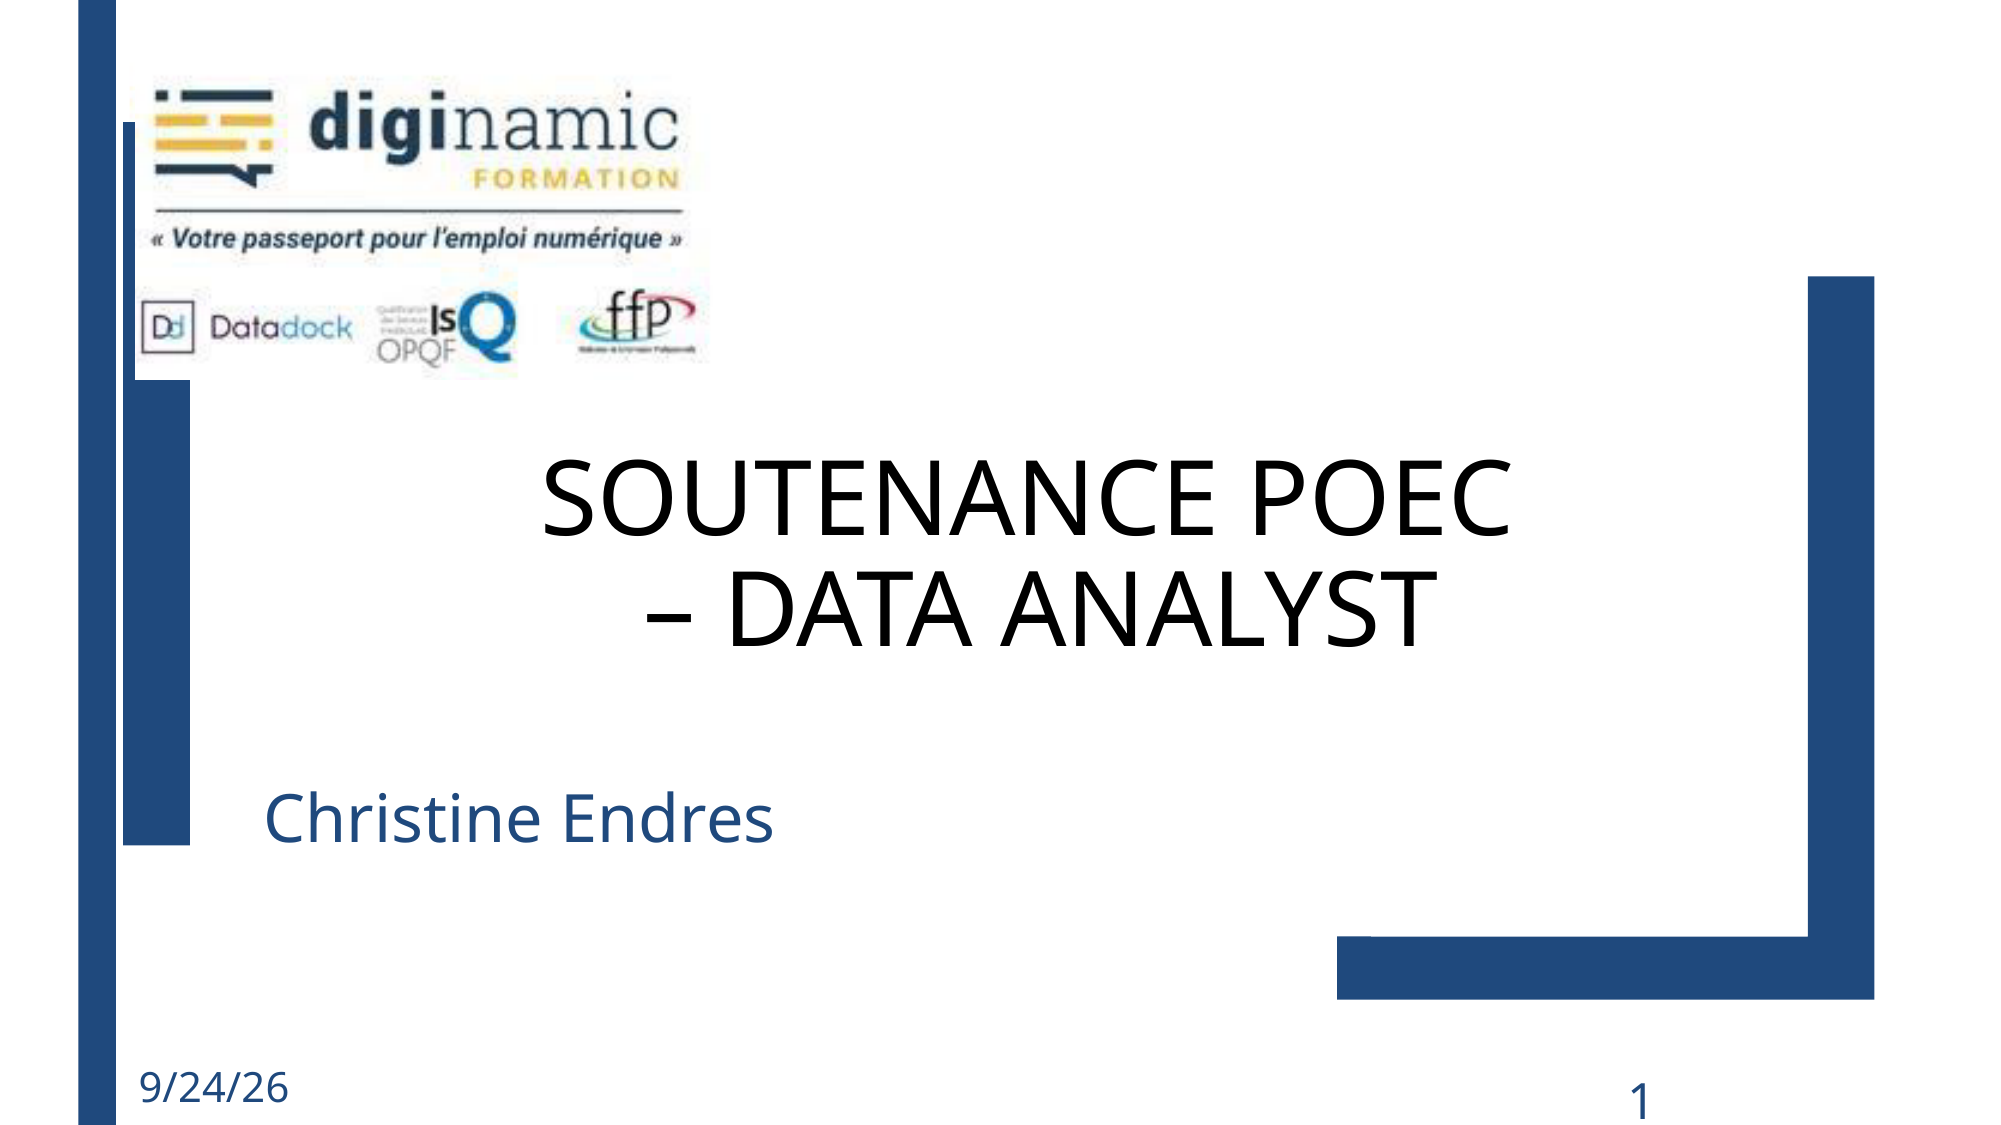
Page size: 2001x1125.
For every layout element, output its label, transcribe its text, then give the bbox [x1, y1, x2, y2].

subtitle Christine Endres [137, 758, 903, 935]
text_box 2/23/2024 [123, 1050, 388, 1117]
title Soutenance POEC – DATA Analyst [255, 418, 1828, 677]
text_box [1612, 1058, 1875, 1125]
